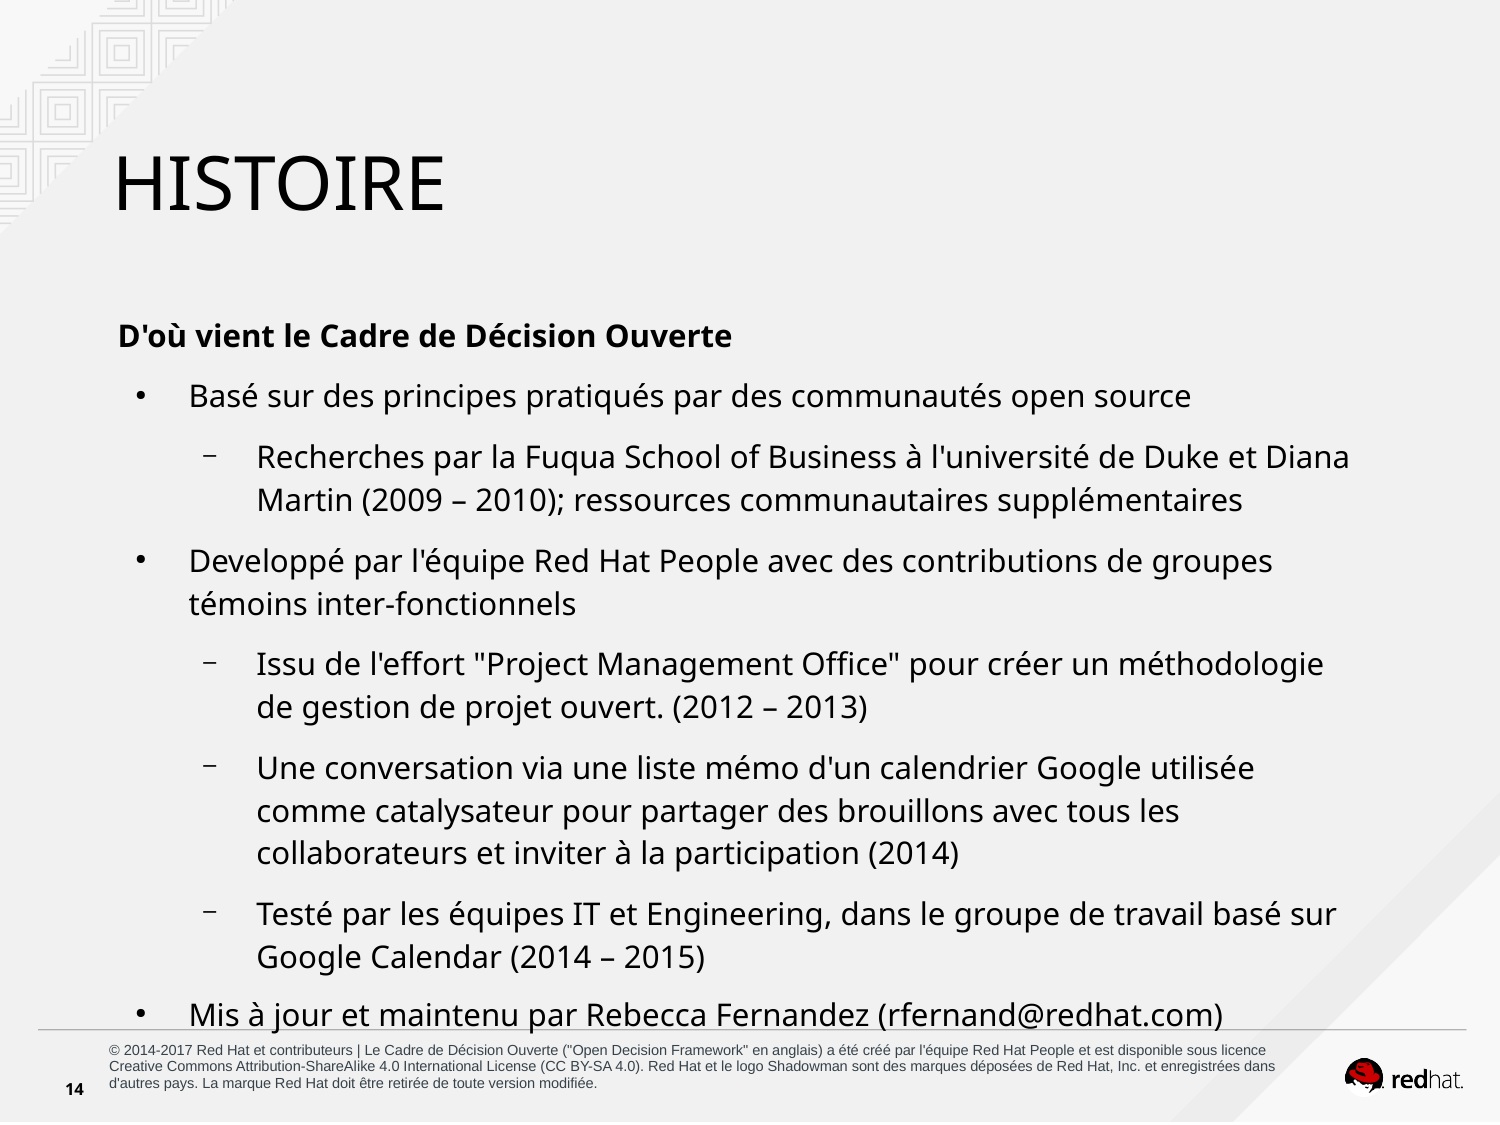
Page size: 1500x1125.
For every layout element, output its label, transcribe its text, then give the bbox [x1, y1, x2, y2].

title Histoire [112, 0, 1388, 233]
list D'où vient le Cadre de Décision Ouverte Basé sur des principes pratiqués par des communautés open source Recherches par la Fuqua School of Business à l'université de Duke et Diana Martin (2009 – 2010); ressources communautaires supplémentaires Developpé par l'équipe Red Hat People avec des contributions de groupes témoins inter-fonctionnels Issu de l'effort "Project Management Office" pour créer un méthodologie de gestion de projet ouvert. (2012 – 2013) Une conversation via une liste mémo d'un calendrier Google utilisée comme catalysateur pour partager des brouillons avec tous les collaborateurs et inviter à la participation (2014) Testé par les équipes IT et Engineering, dans le groupe de travail basé sur Google Calendar (2014 – 2015) Mis à jour et maintenu par Rebecca Fernandez (rfernand@redhat.com) [114, 313, 1368, 1035]
picture [0, 0, 1500, 1122]
